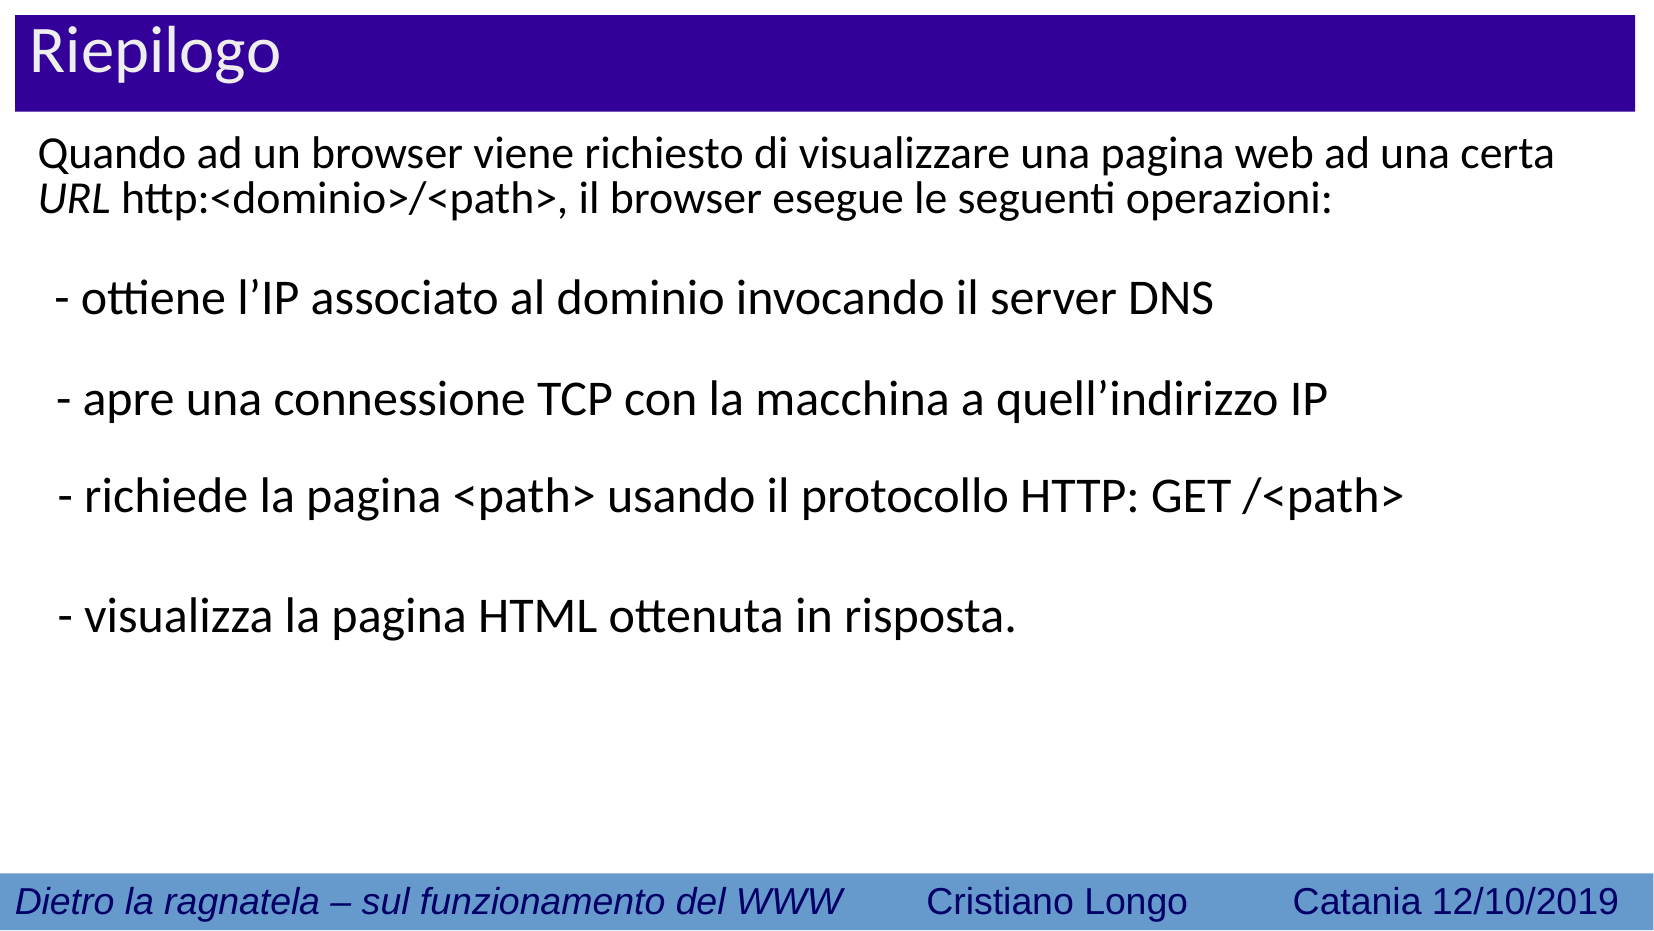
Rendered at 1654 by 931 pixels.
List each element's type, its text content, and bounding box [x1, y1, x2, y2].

text_box - apre una connessione TCP con la macchina a quell’indirizzo IP [41, 370, 1611, 436]
text_box - ottiene l’IP associato al dominio invocando il server DNS [39, 269, 1609, 335]
text_box Dietro la ragnatela – sul funzionamento del WWW Cristiano Longo Catania 12/10/2019 [0, 873, 1654, 931]
text_box - richiede la pagina <path> usando il protocollo HTTP: GET /<path> [42, 467, 1613, 533]
text_box Riepilogo [15, 15, 1636, 112]
text_box Quando ad un browser viene richiesto di visualizzare una pagina web ad una certa URL http:<dominio>/<path>, il browser esegue le seguenti operazioni: [22, 126, 1627, 239]
text_box - visualizza la pagina HTML ottenuta in risposta. [42, 588, 1613, 653]
